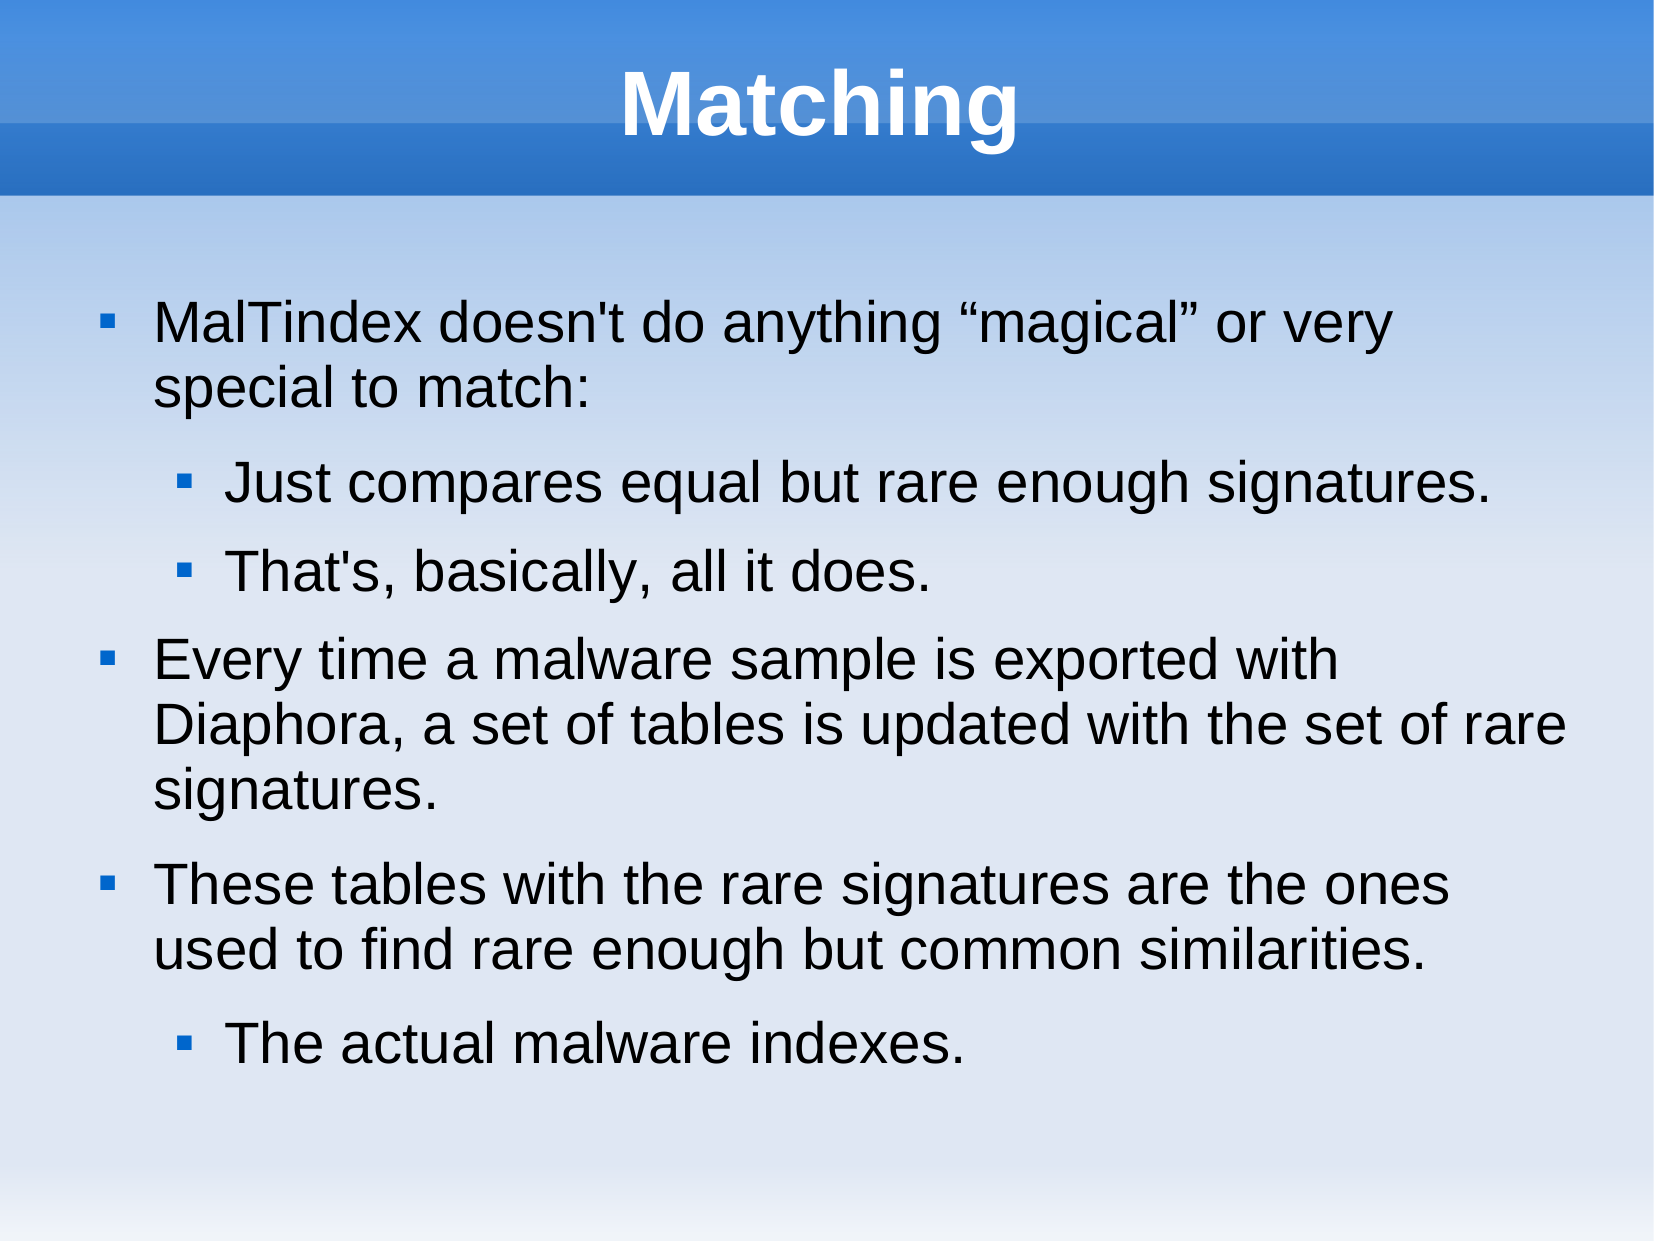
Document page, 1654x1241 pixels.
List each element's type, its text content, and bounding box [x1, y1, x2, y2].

title Matching [76, 0, 1565, 208]
picture [0, 0, 1654, 1241]
list MalTindex doesn't do anything “magical” or very special to match: Just compares equal but rare enough signatures. That's, basically, all it does. Every time a malware sample is exported with Diaphora, a set of tables is updated with the set of rare signatures. These tables with the rare signatures are the ones used to find rare enough but common similarities. The actual malware indexes. [82, 290, 1571, 1109]
